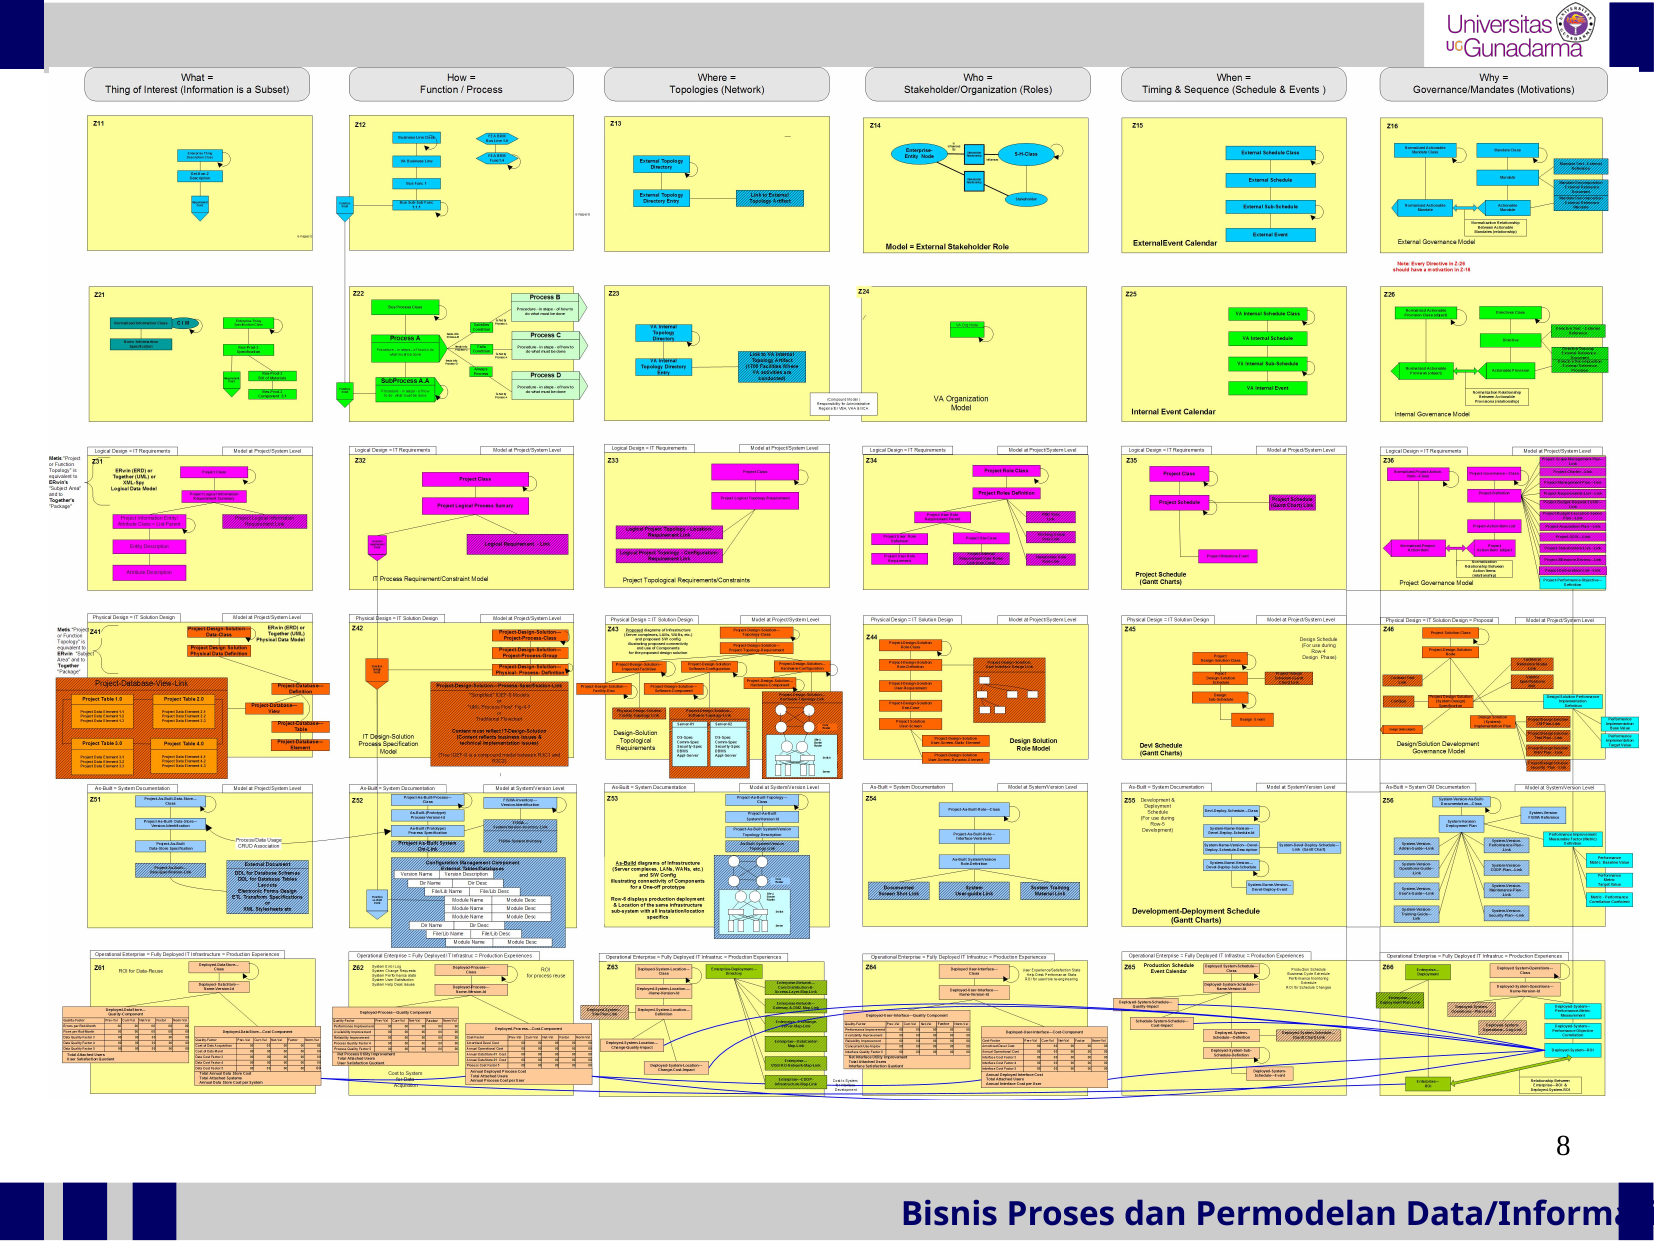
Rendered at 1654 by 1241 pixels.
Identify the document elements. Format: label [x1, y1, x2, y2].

picture [49, 67, 1639, 1100]
picture [1437, 2, 1610, 62]
